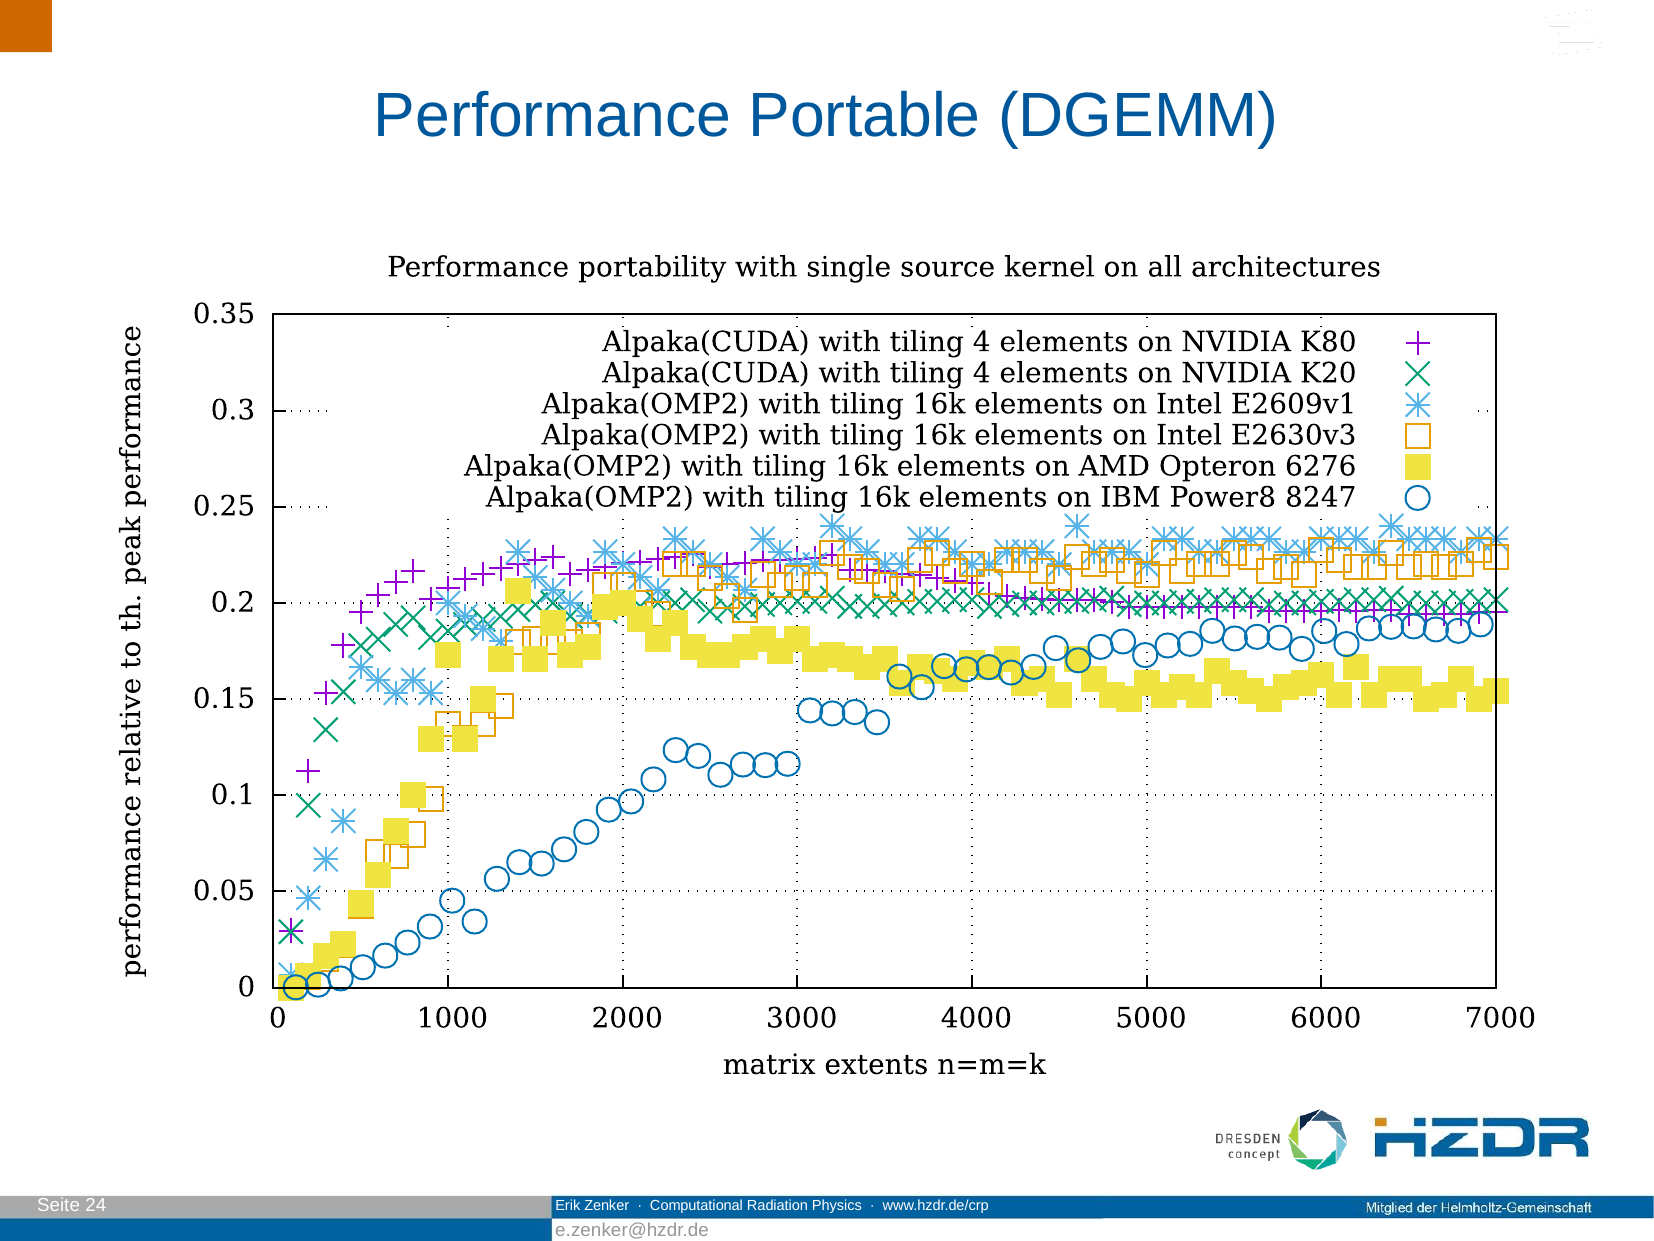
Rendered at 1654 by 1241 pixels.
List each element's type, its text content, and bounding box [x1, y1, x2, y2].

picture [0, 0, 1654, 1241]
title Performance Portable (DGEMM) [82, 37, 1571, 193]
